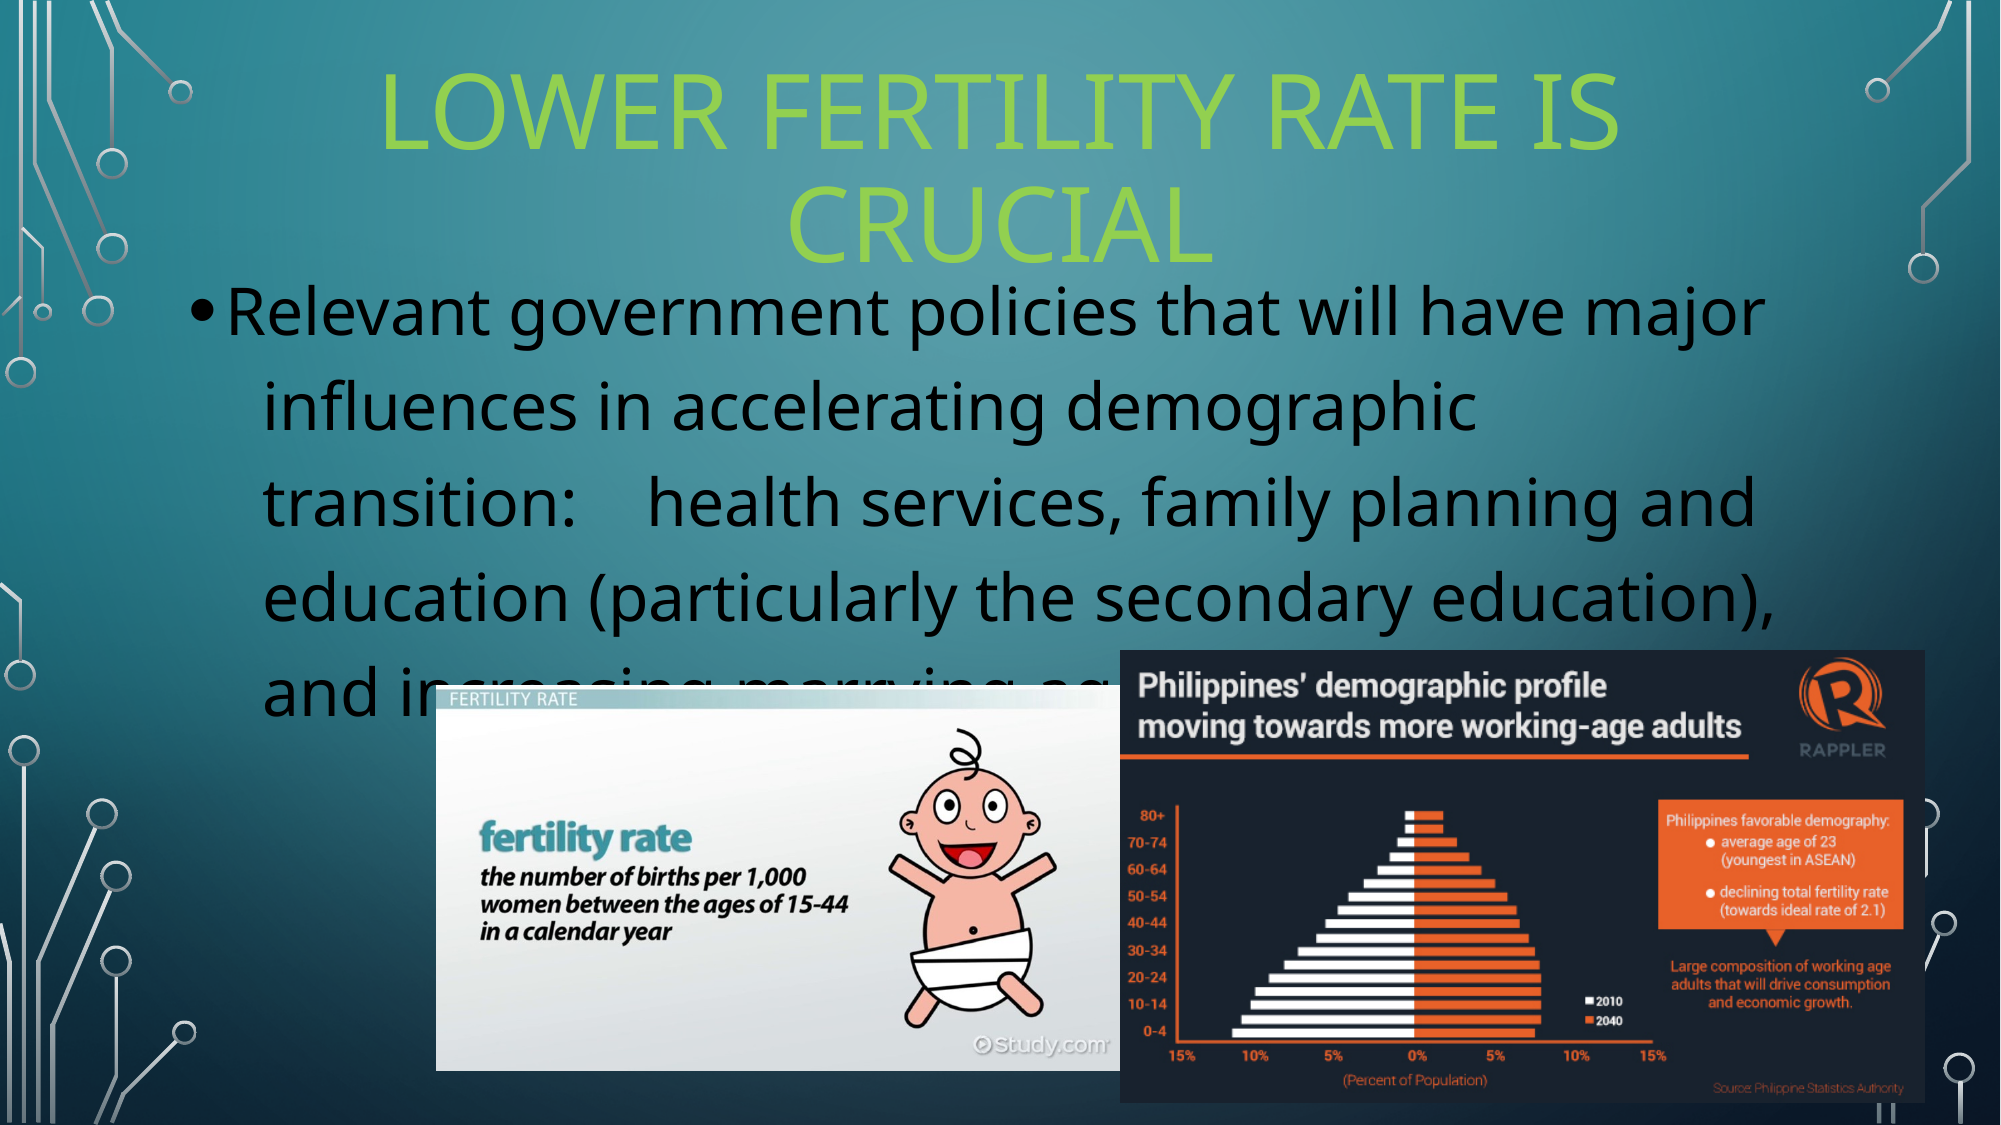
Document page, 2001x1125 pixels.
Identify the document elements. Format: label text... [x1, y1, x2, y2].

picture [436, 650, 1925, 1103]
list Relevant government policies that will have major influences in accelerating demographic transition: health services, family planning and education (particularly the secondary education), and increasing marrying age for women. [173, 246, 1799, 828]
title LOWER FERTILITY RATE IS CRUCIAL [187, 50, 1813, 294]
